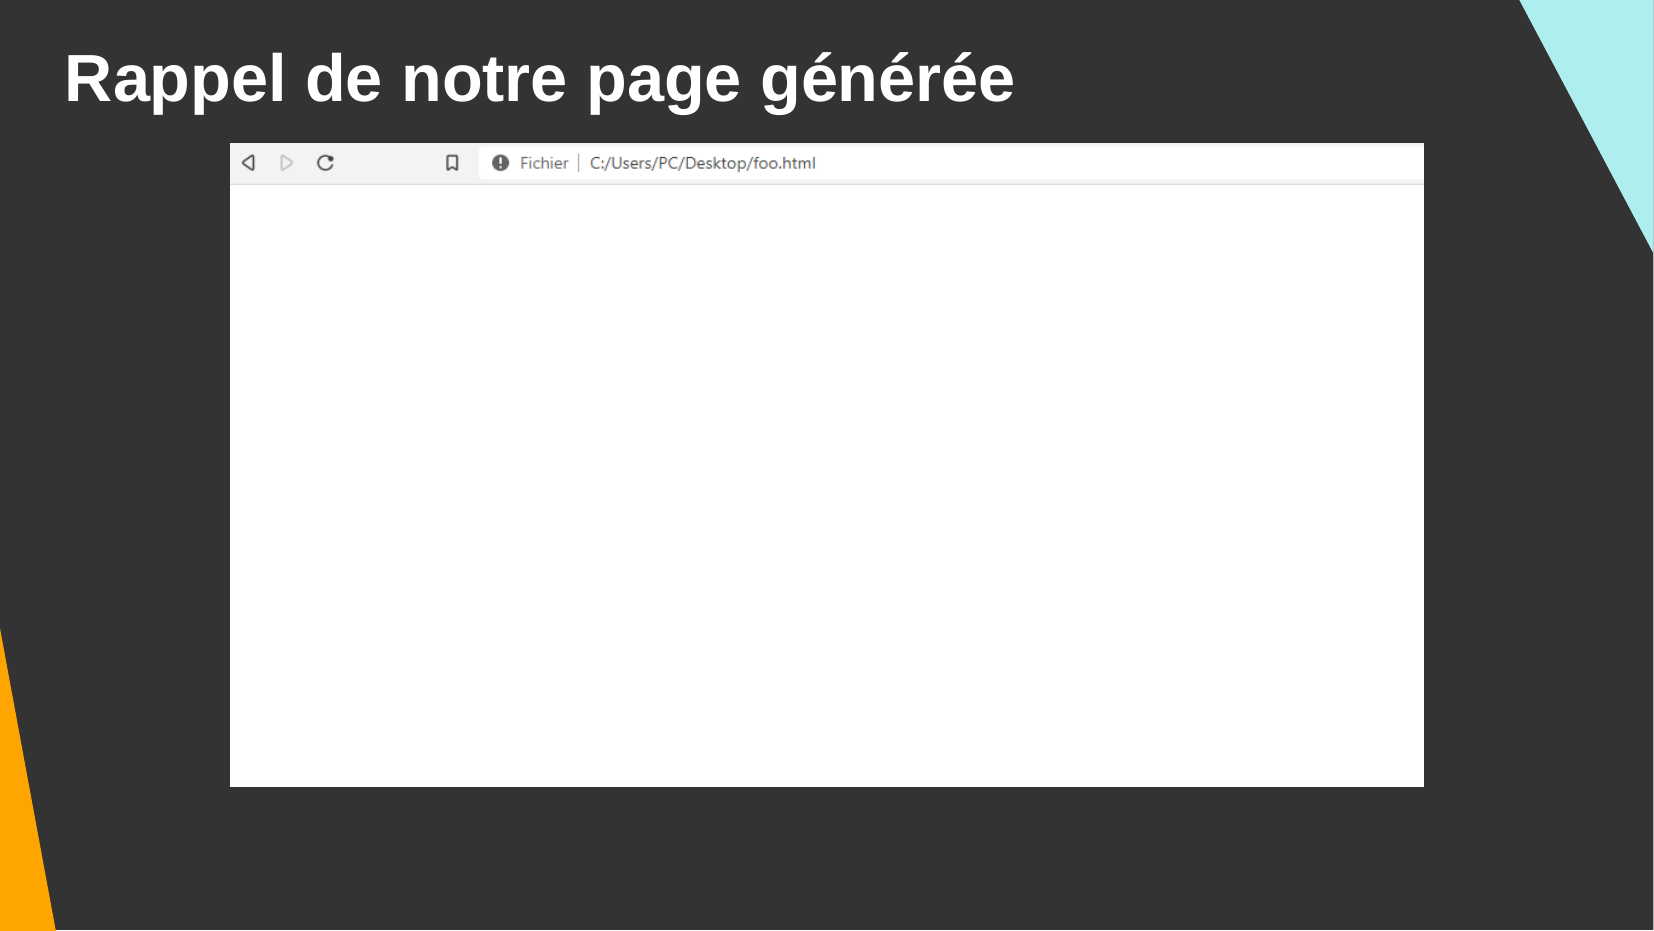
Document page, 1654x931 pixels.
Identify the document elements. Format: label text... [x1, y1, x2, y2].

text_box [1519, 0, 1654, 255]
title Rappel de notre page générée [64, 40, 1553, 118]
text_box [0, 628, 56, 931]
picture [230, 143, 1424, 787]
